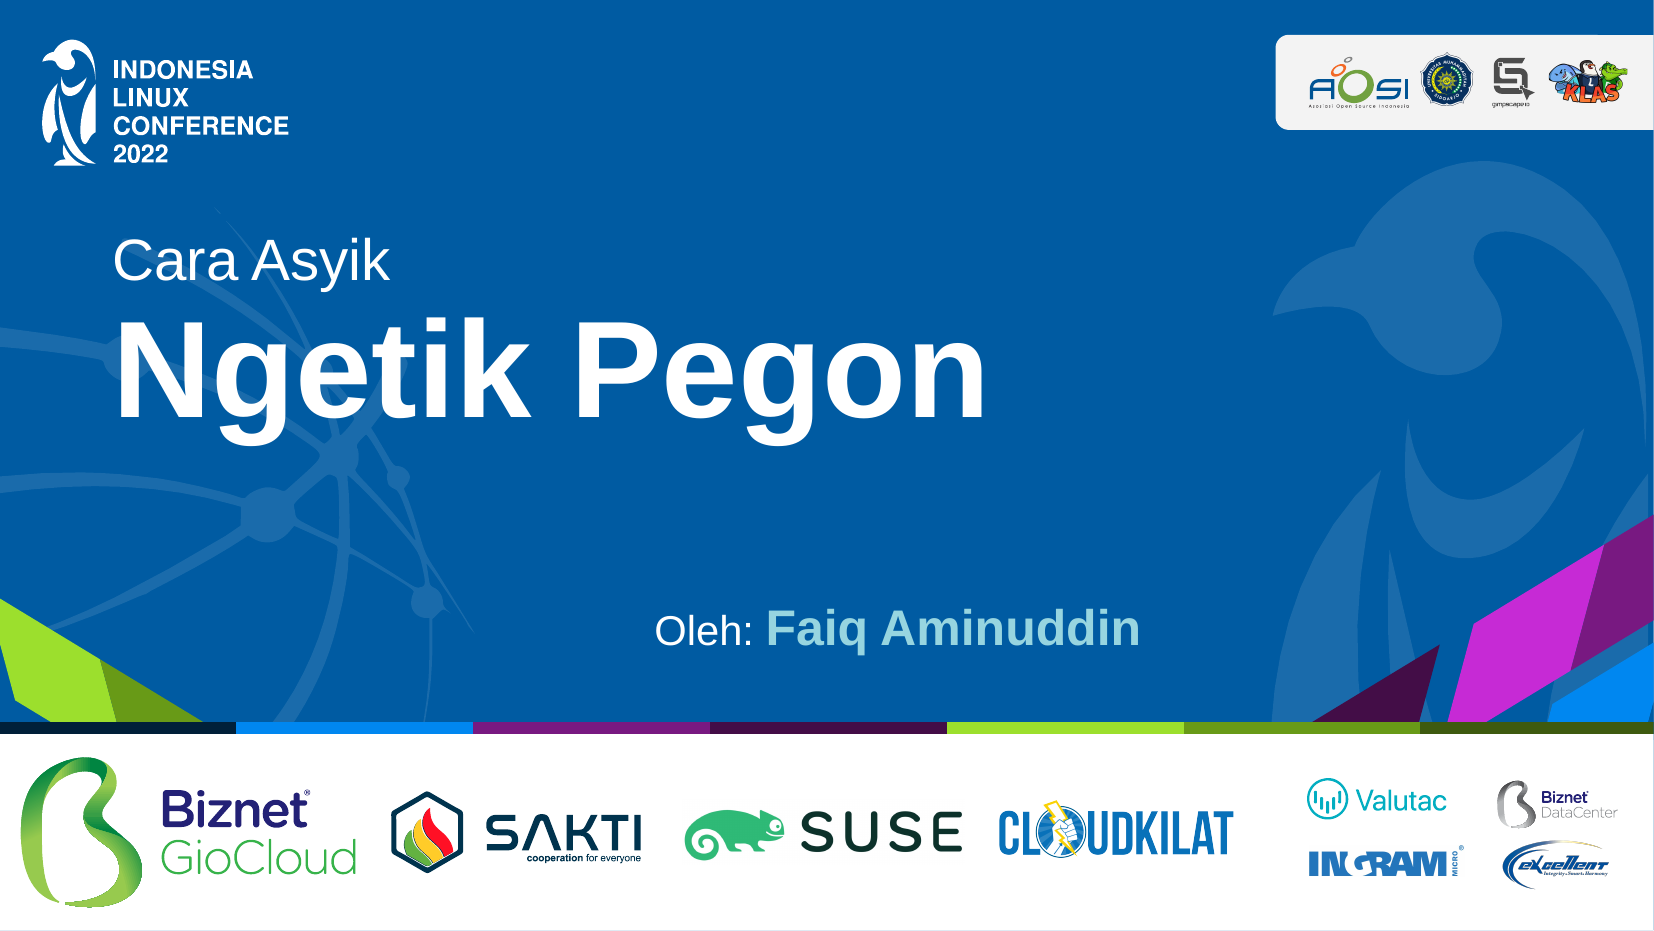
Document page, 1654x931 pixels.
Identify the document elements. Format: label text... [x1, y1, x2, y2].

picture [1309, 845, 1465, 877]
picture [999, 800, 1234, 858]
picture [601, 855, 616, 859]
picture [1548, 60, 1628, 103]
list Oleh: Faiq Aminuddin [412, 617, 1313, 676]
picture [682, 799, 965, 865]
picture [626, 855, 634, 862]
picture [1420, 52, 1474, 58]
title Cara Asyik Ngetik Pegon [112, 58, 1538, 617]
picture [1496, 840, 1620, 890]
